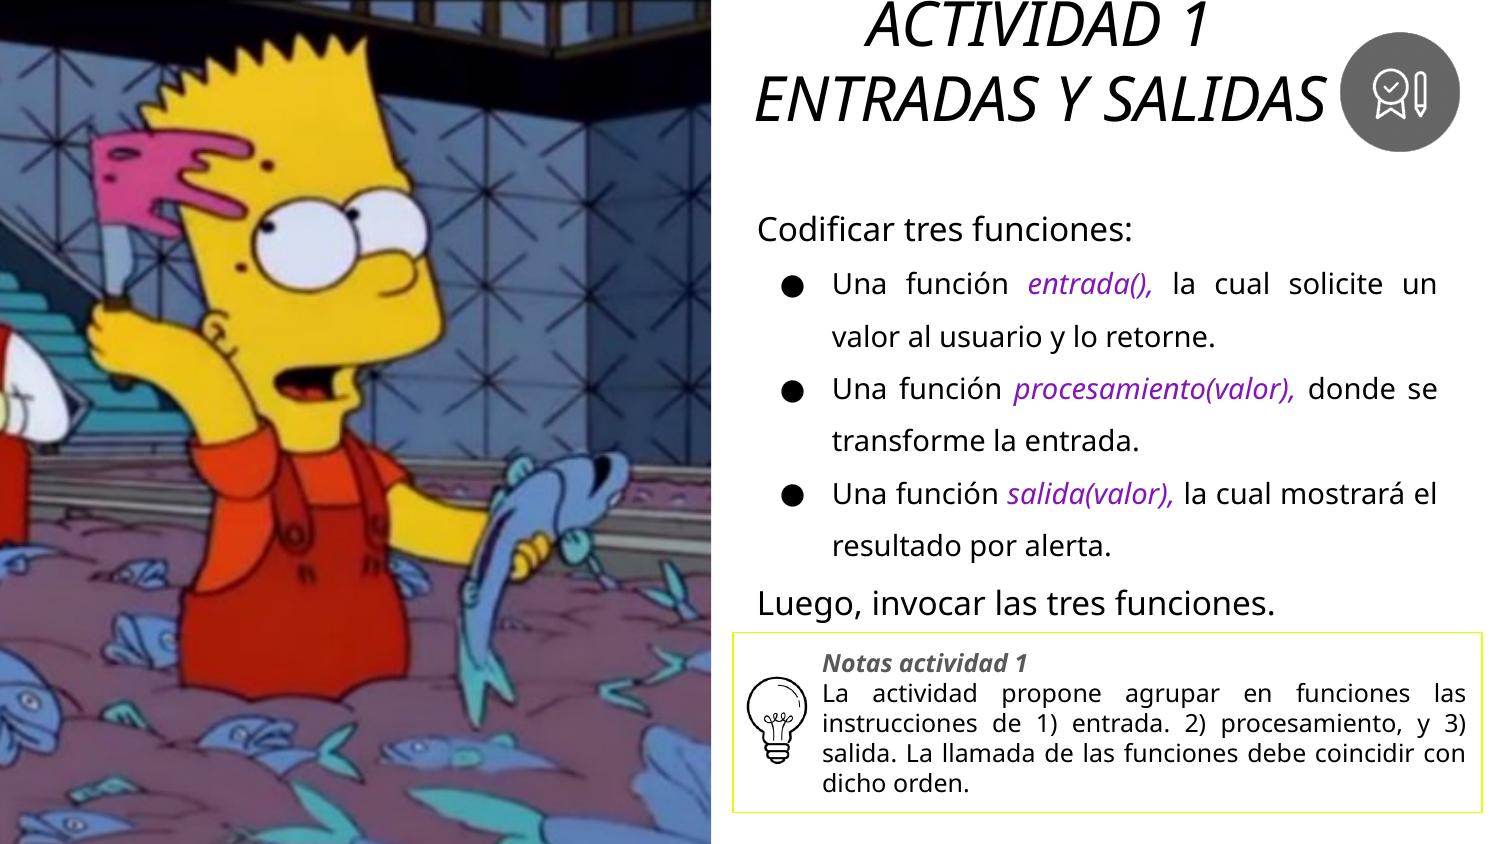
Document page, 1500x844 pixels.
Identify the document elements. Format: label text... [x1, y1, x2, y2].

text_box ACTIVIDAD 1 ENTRADAS Y SALIDAS [729, 0, 1351, 131]
picture [742, 672, 810, 765]
text_box Codificar tres funciones: Una función entrada(), la cual solicite un valor al usuario y lo retorne. Una función procesamiento(valor), donde se transforme la entrada. Una función salida(valor), la cual mostrará el resultado por alerta. Luego, invocar las tres funciones. [741, 173, 1453, 632]
picture [0, 0, 712, 844]
text_box Notas actividad 1 La actividad propone agrupar en funciones las instrucciones de 1) entrada. 2) procesamiento, y 3) salida. La llamada de las funciones debe coincidir con dicho orden. [733, 632, 1483, 813]
picture [1340, 32, 1460, 152]
